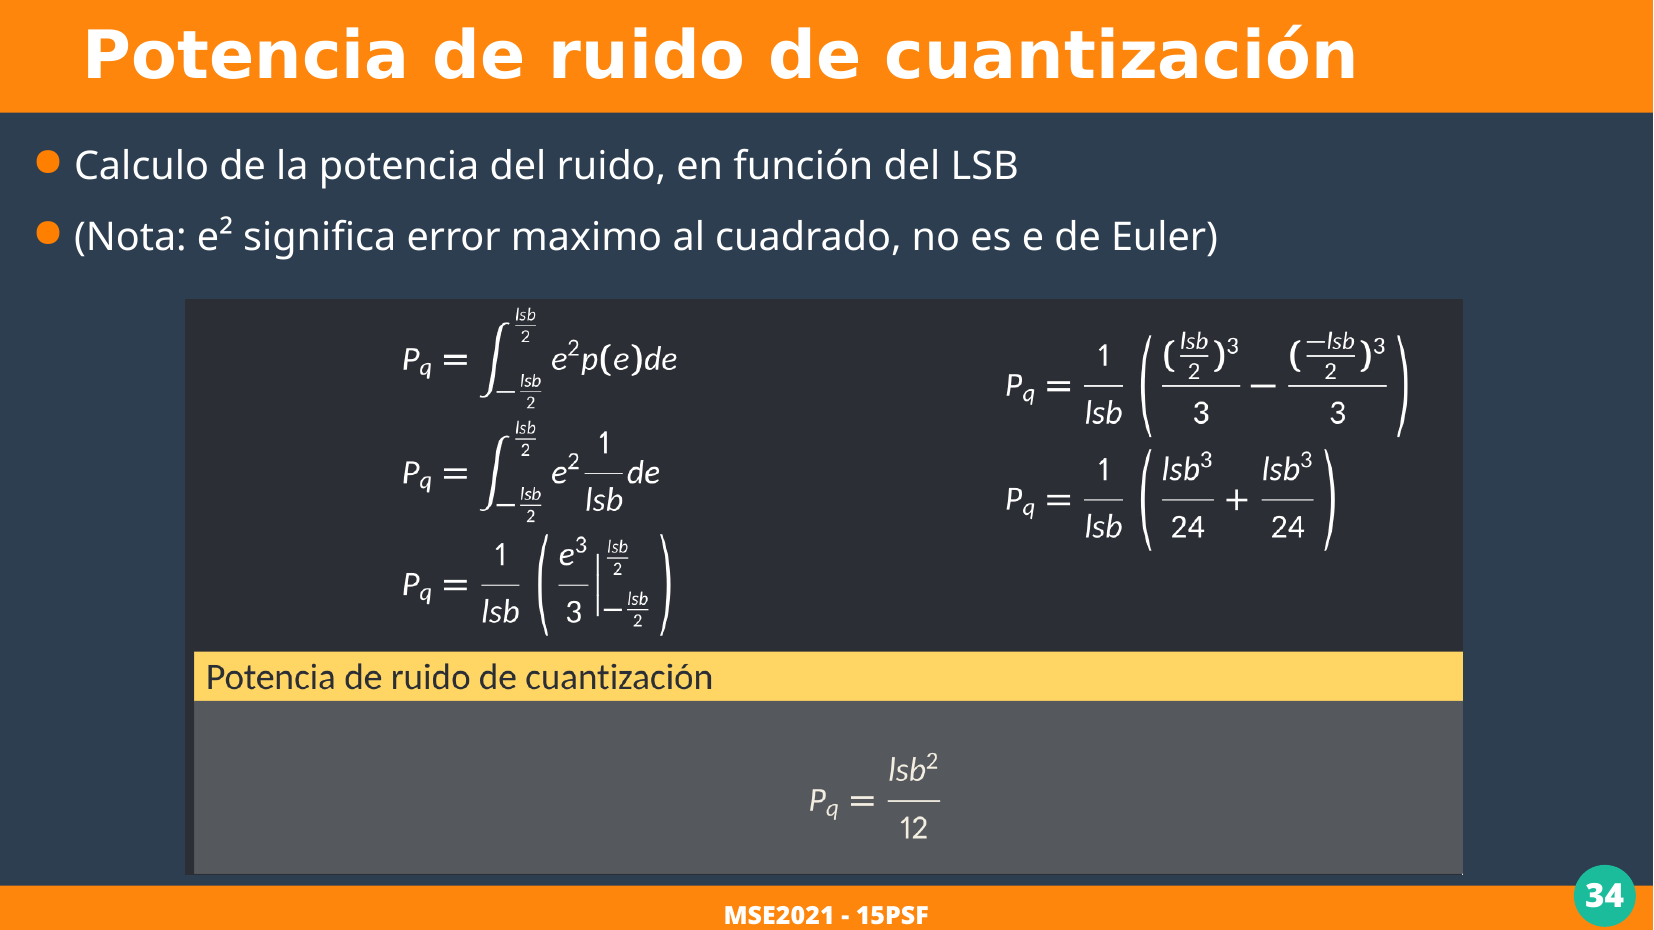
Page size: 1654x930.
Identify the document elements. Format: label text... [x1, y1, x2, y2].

picture [185, 299, 1463, 875]
title Potencia de ruido de cuantización [0, 16, 1651, 113]
list Calculo de la potencia del ruido, en función del LSB (Nota: e² significa error maximo al cuadrado, no es e de Euler) [18, 137, 1576, 263]
